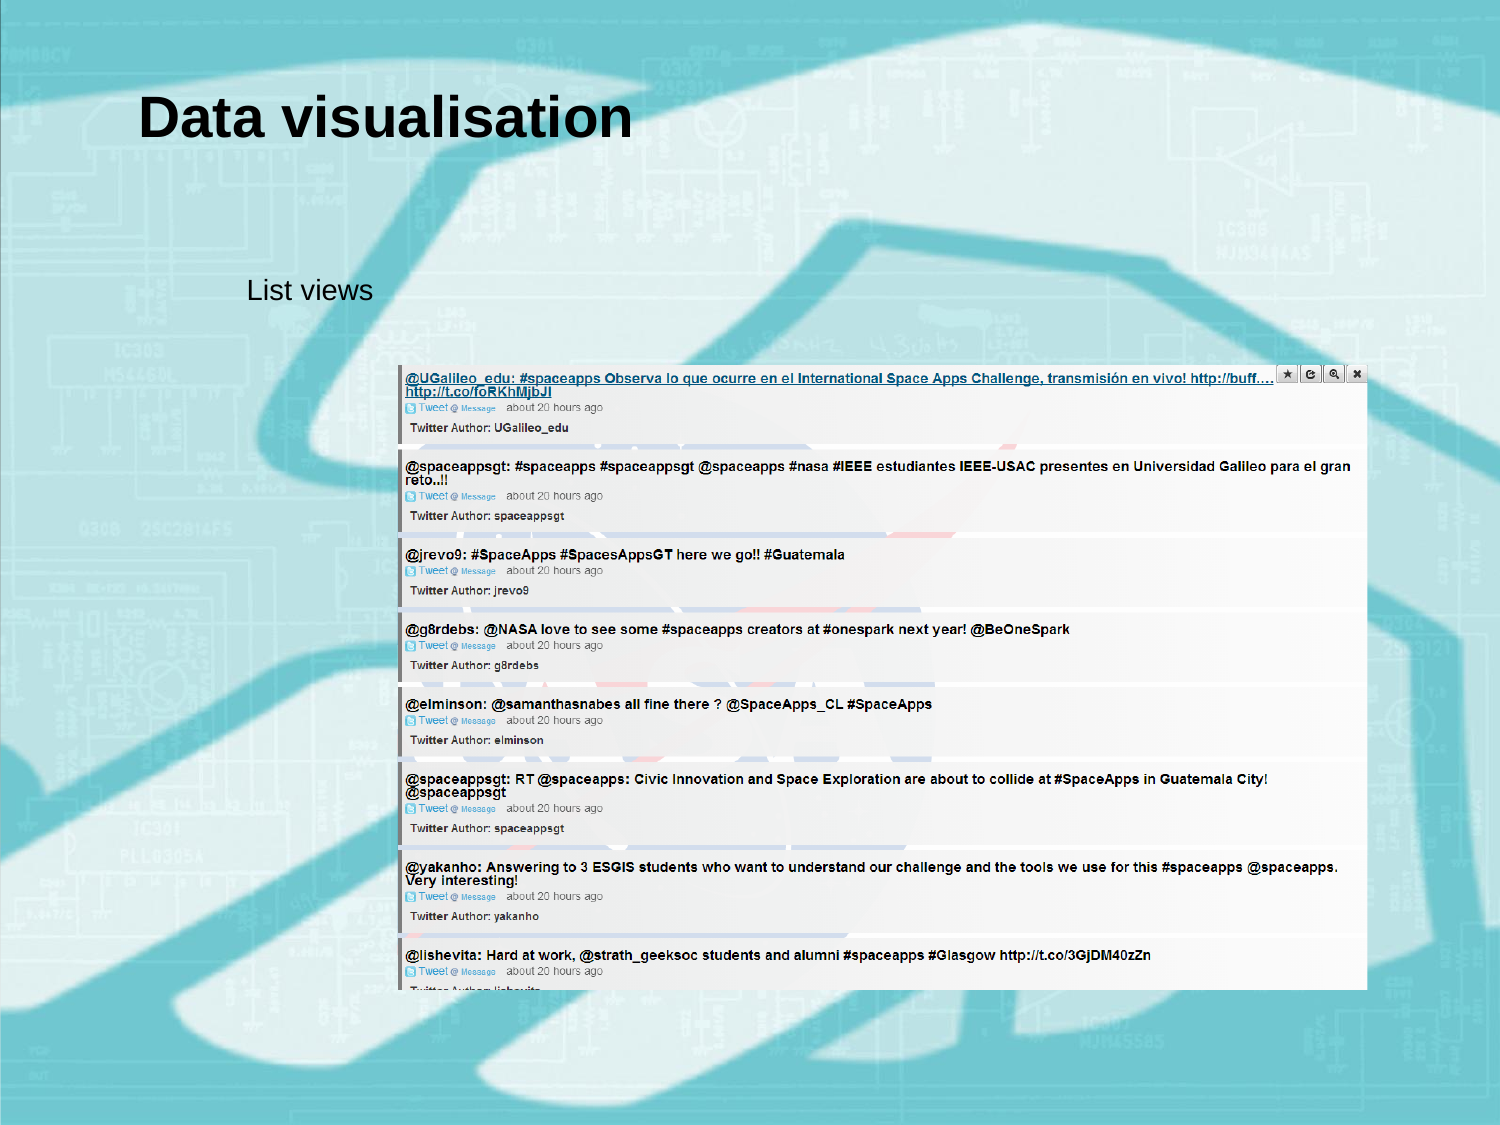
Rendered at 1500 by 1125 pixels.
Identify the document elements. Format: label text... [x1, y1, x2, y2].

text_box List views [231, 256, 646, 319]
text_box Data visualisation [123, 64, 1412, 177]
text_box [0, 0, 1500, 1125]
